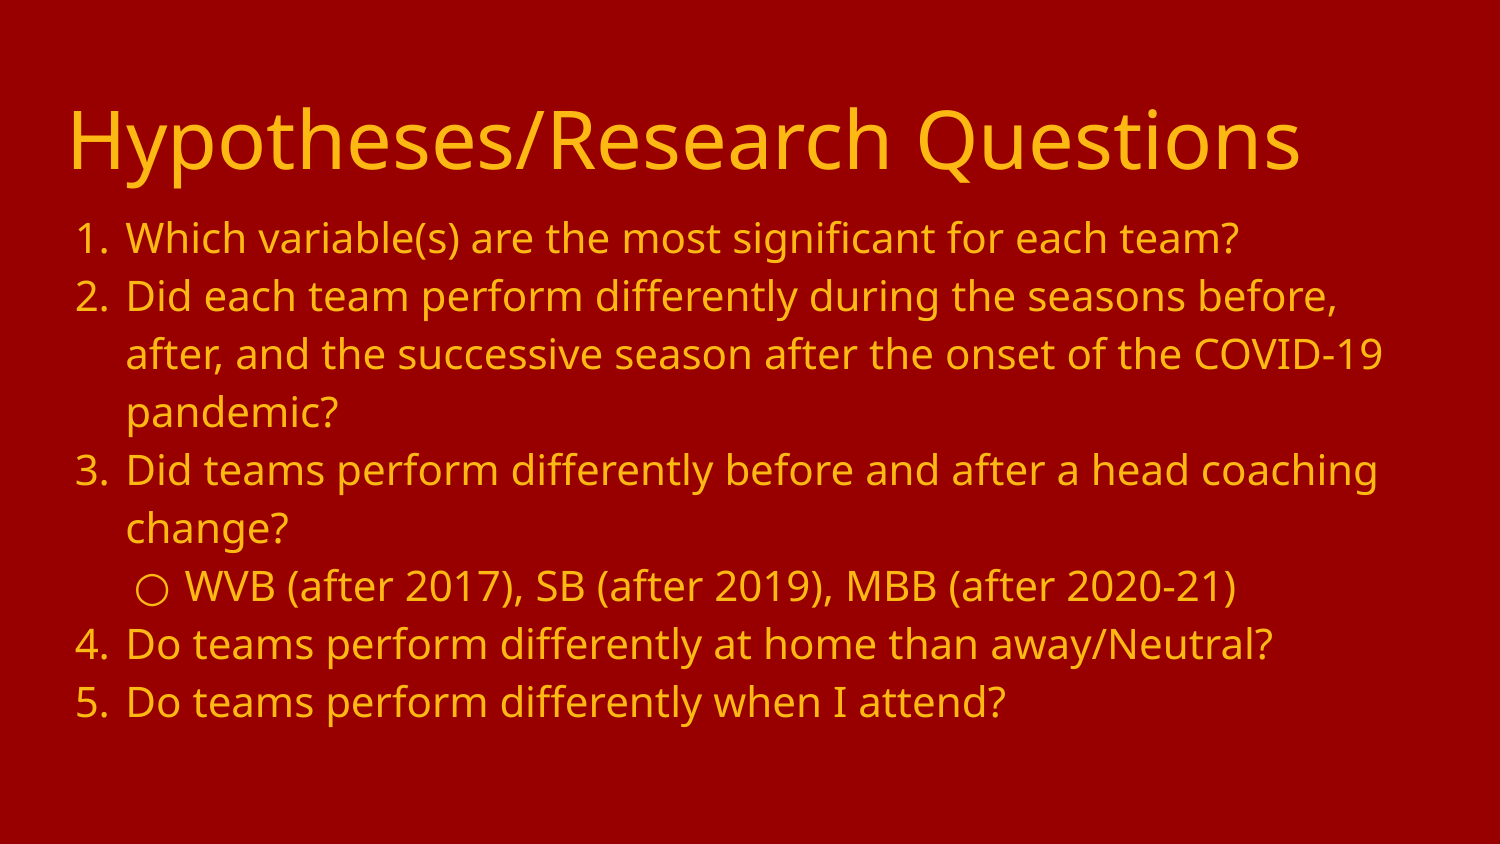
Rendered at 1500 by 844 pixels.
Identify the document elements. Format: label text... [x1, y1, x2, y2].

list Which variable(s) are the most significant for each team? Did each team perform differently during the seasons before, after, and the successive season after the onset of the COVID-19 pandemic? Did teams perform differently before and after a head coaching change? WVB (after 2017), SB (after 2019), MBB (after 2020-21) Do teams perform differently at home than away/Neutral? Do teams perform differently when I attend? [51, 189, 1449, 750]
title Hypotheses/Research Questions [51, 72, 1449, 167]
